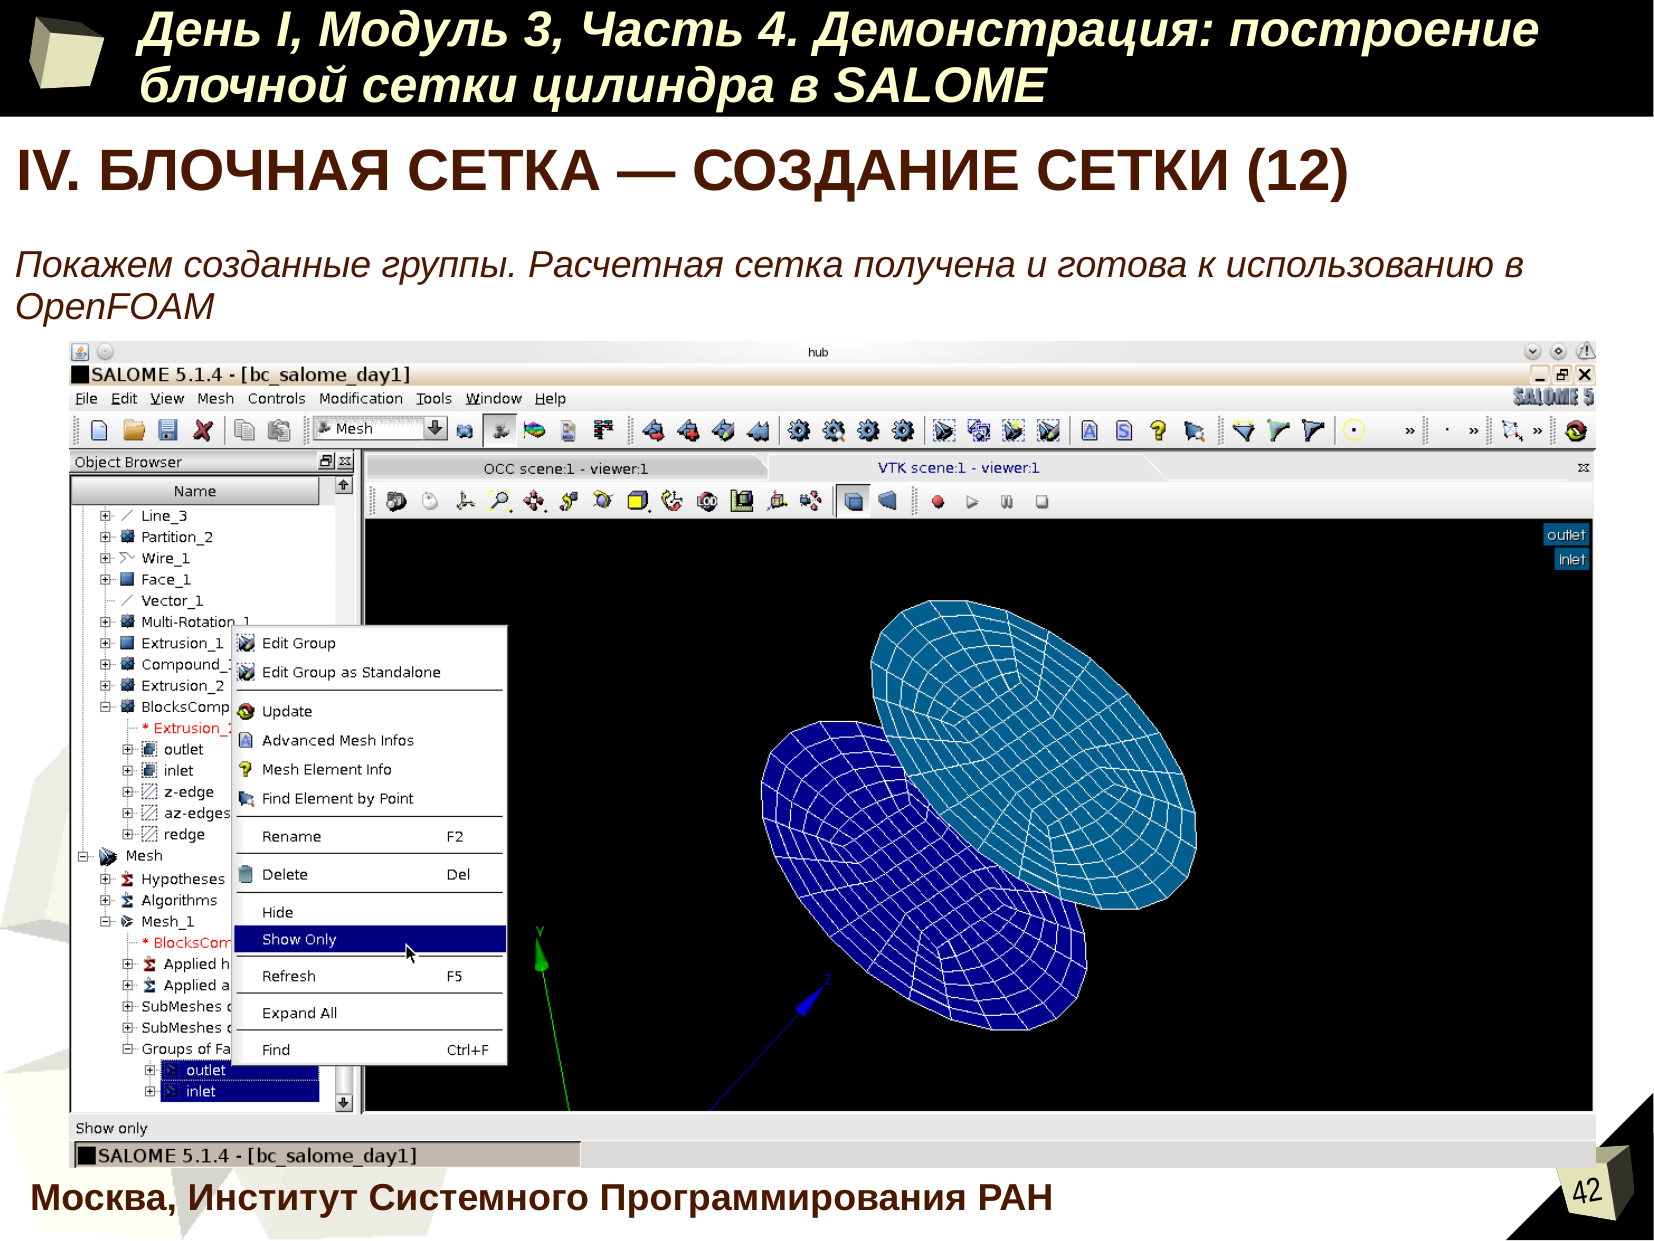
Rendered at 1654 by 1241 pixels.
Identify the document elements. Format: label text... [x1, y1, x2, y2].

text_box Покажем созданные группы. Расчетная сетка получена и готова к использованию в OpenFOAM [0, 236, 1654, 336]
picture [464, 1193, 472, 1198]
picture [0, 341, 1596, 1241]
text_box IV. БЛОЧНАЯ СЕТКА — СОЗДАНИЕ СЕТКИ (12) [1, 130, 1654, 211]
